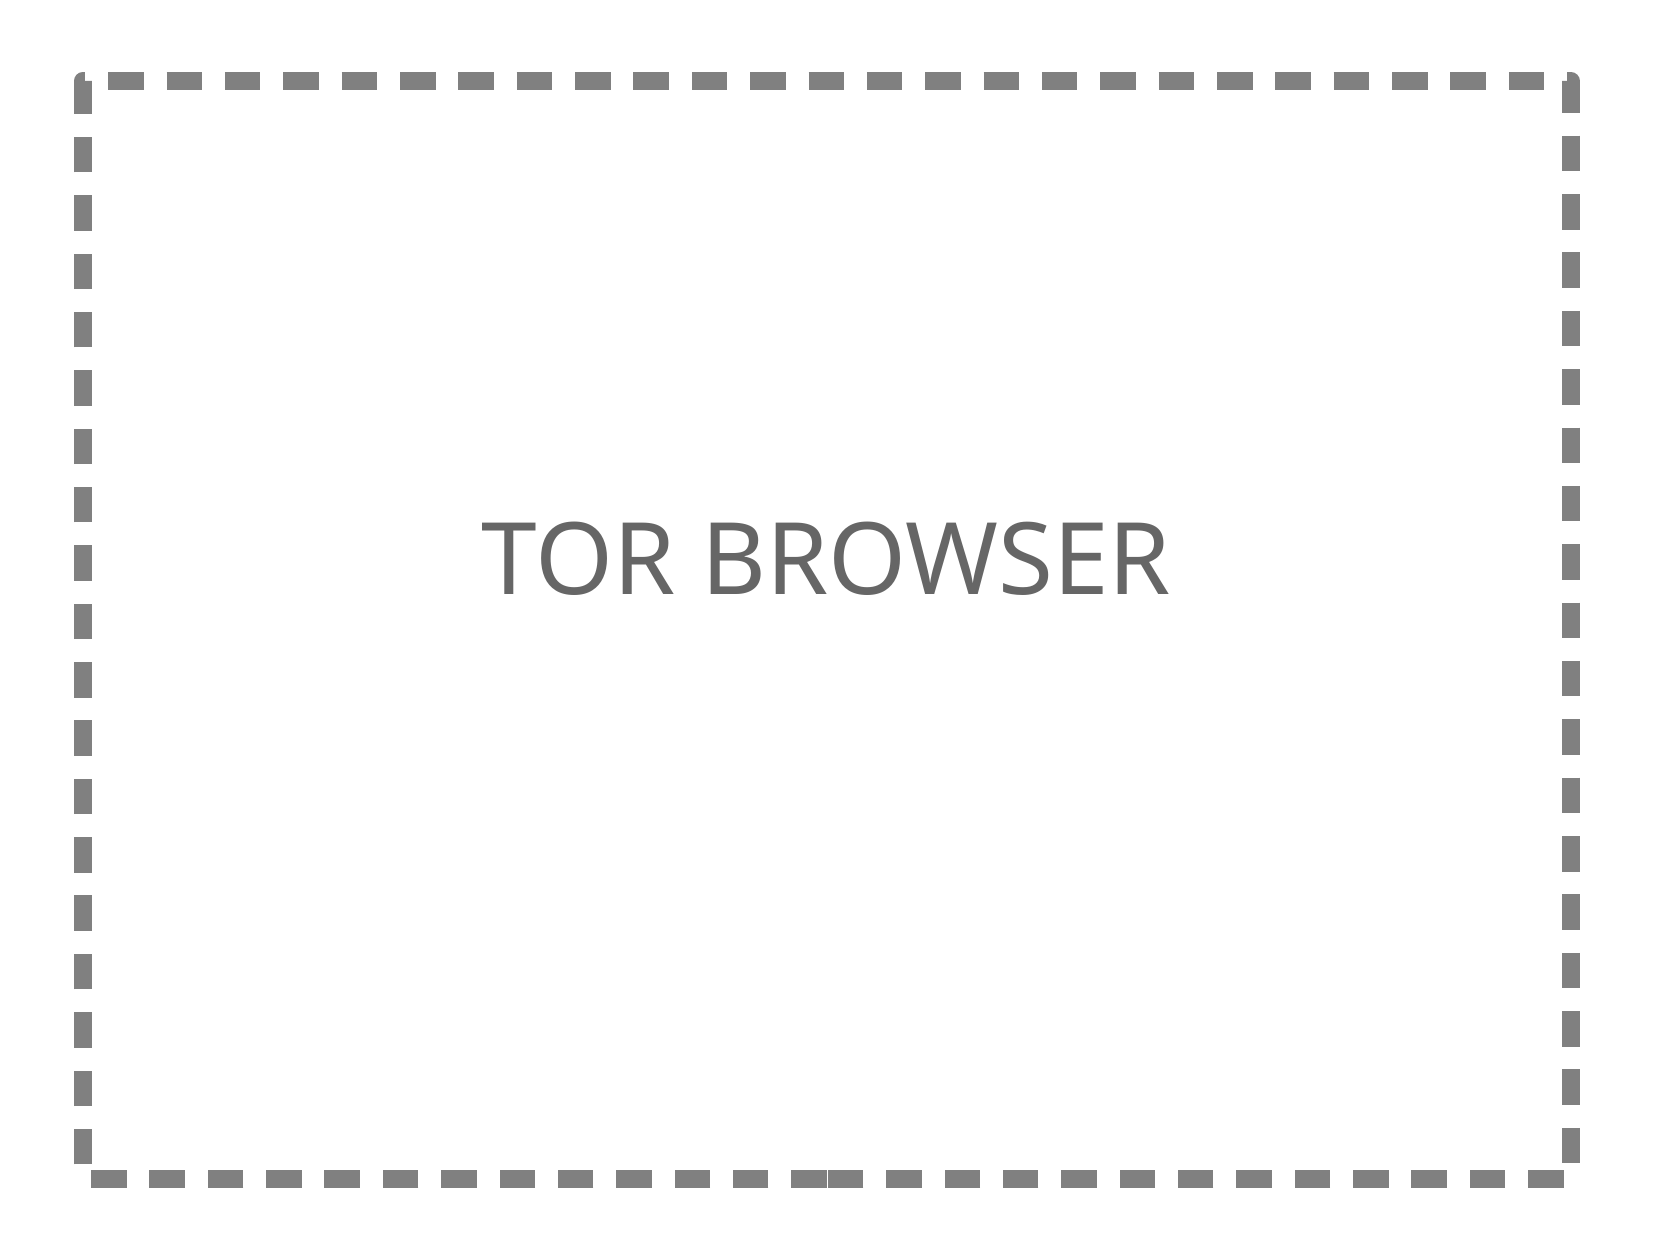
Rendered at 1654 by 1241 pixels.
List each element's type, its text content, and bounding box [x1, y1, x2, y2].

subtitle TOR BROWSER [82, 81, 1571, 1179]
